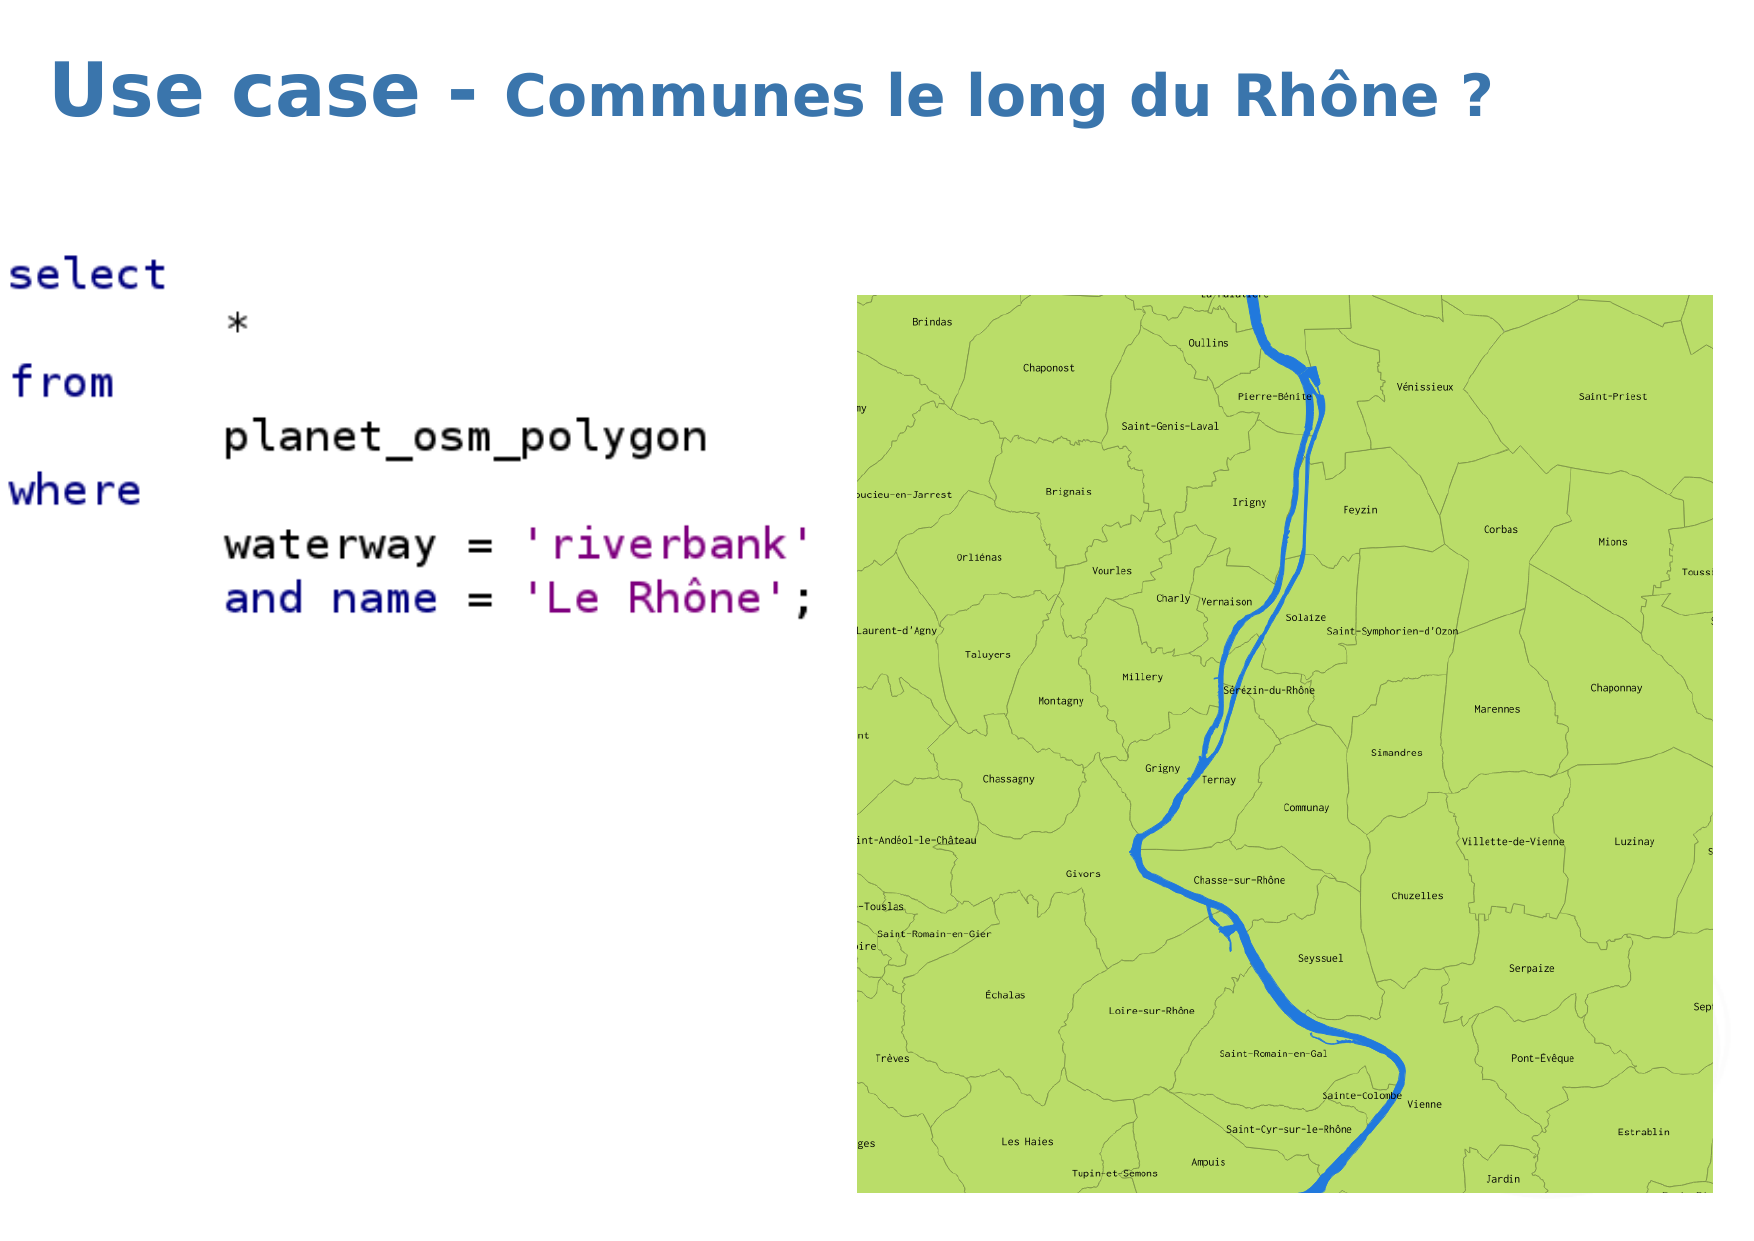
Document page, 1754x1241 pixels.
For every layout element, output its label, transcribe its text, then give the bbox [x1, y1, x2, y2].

title Use case - Communes le long du Rhône ? [48, 39, 1754, 142]
picture [7, 252, 828, 638]
picture [857, 295, 1713, 1193]
list > Shapefile GUI (shp2pgsql) > GDAL/OGR > OSM (osm2pgsql, osmosis…) [1092, 679, 1754, 1241]
